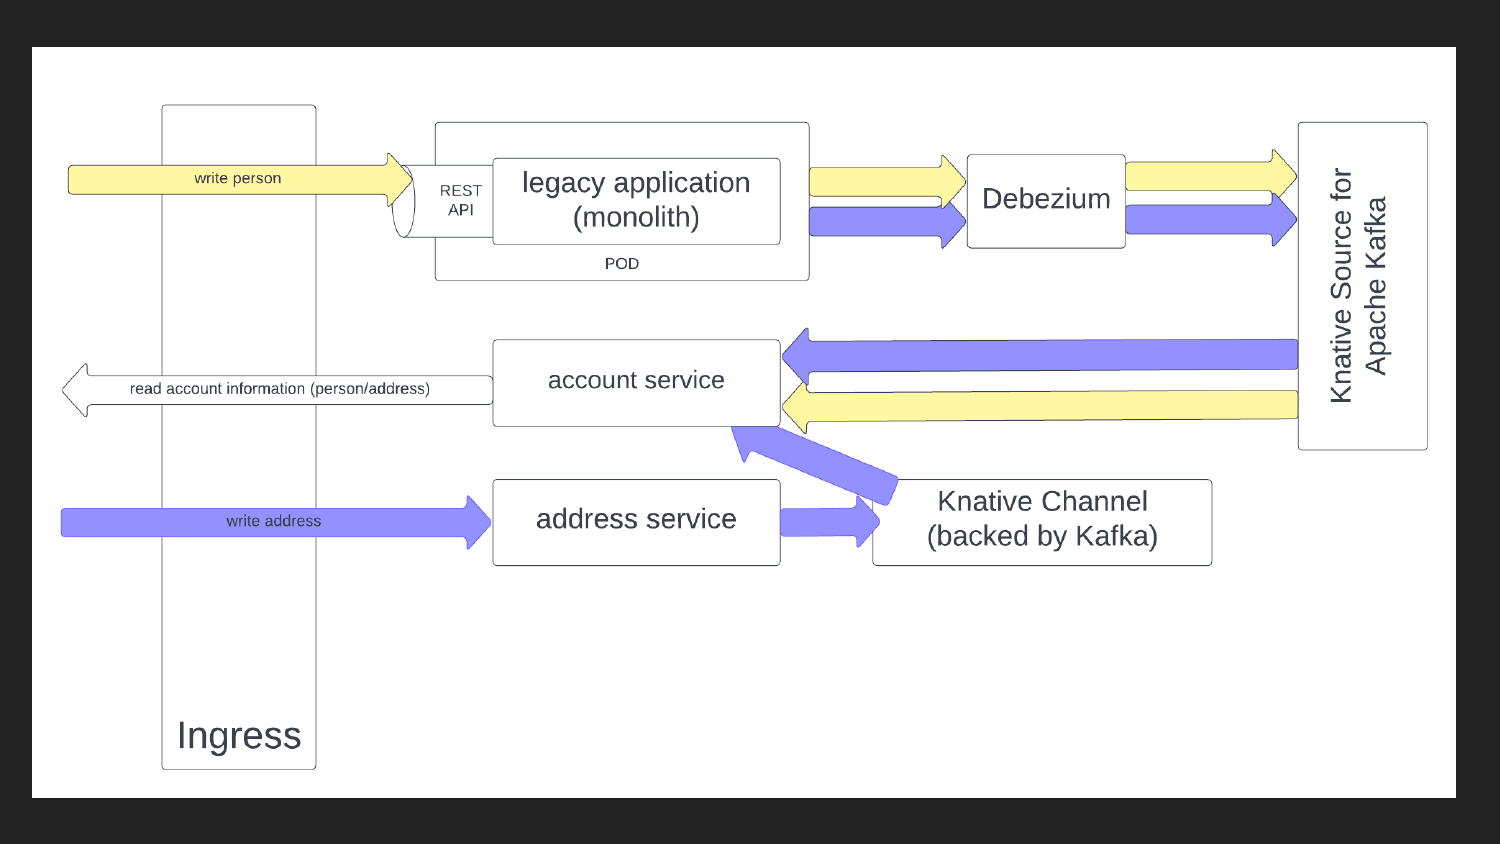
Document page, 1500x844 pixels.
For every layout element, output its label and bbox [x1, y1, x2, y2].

picture [32, 47, 1456, 798]
